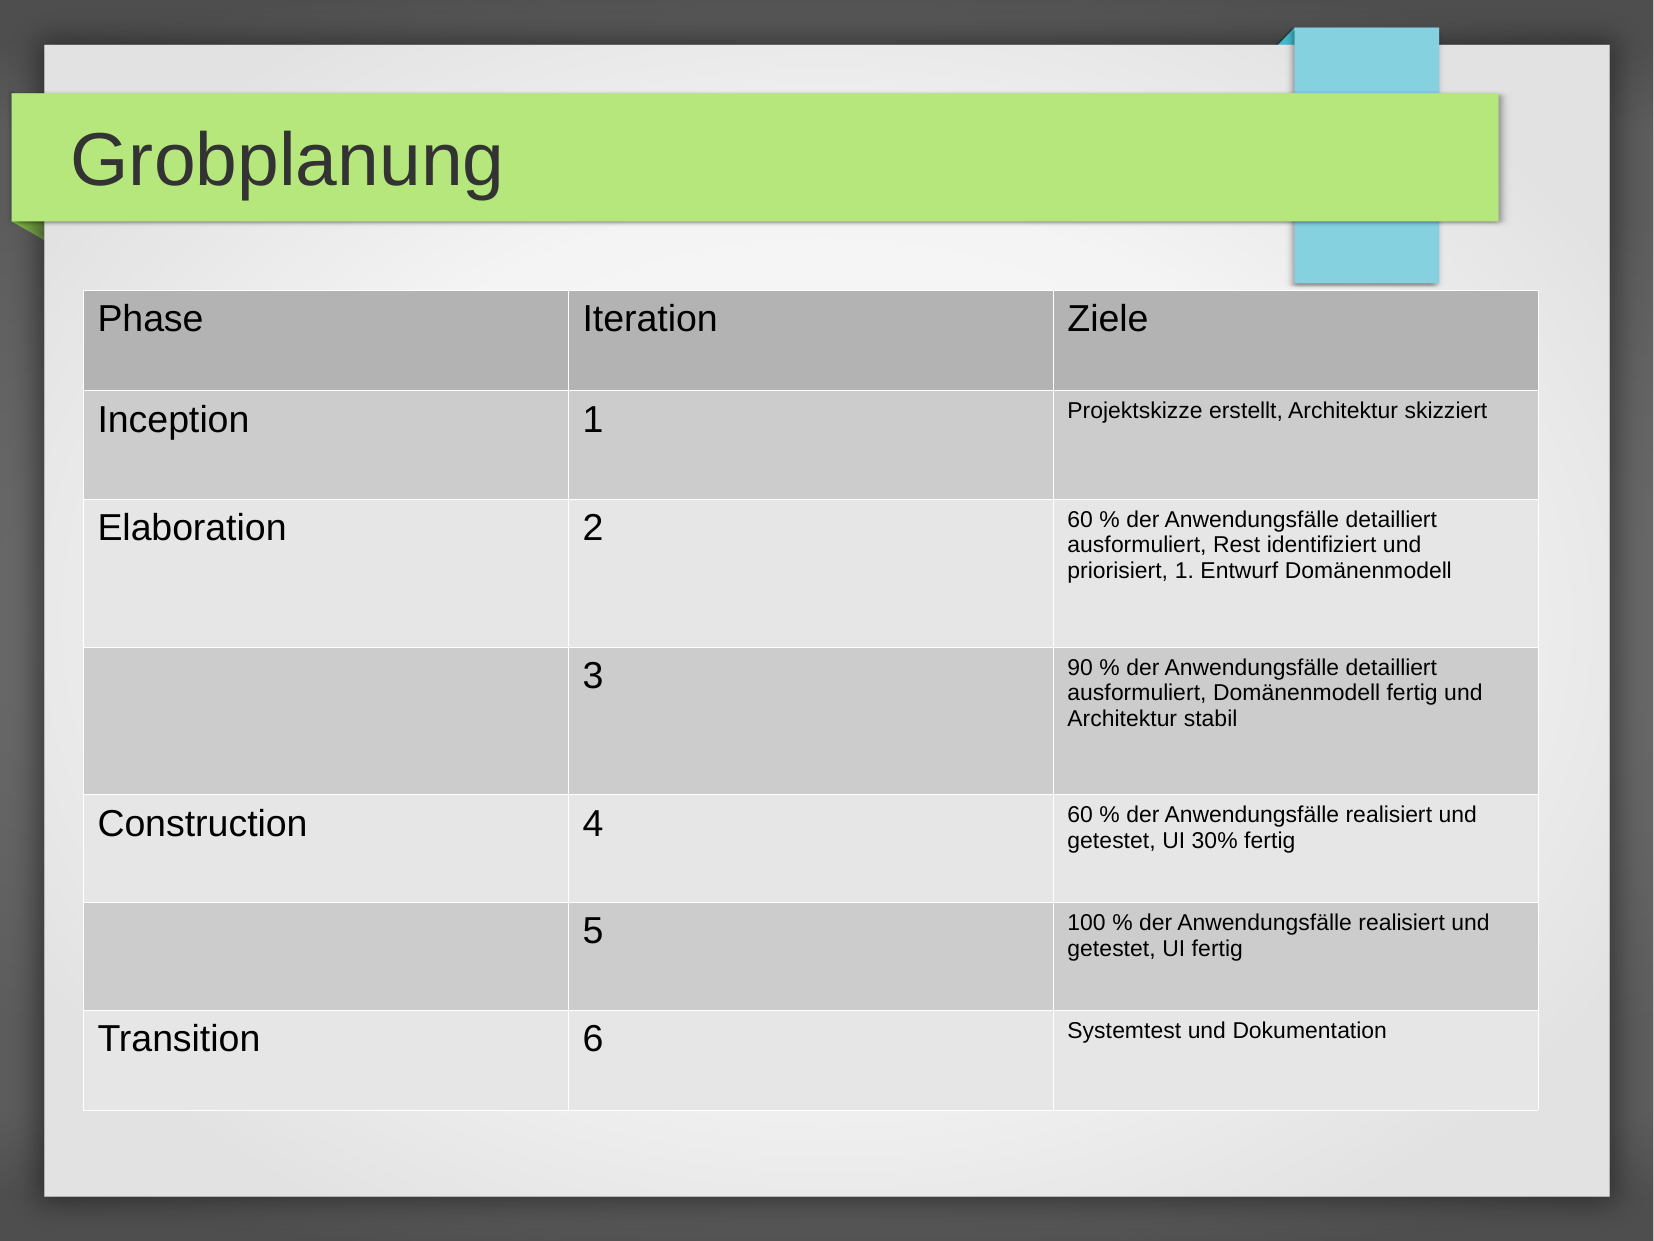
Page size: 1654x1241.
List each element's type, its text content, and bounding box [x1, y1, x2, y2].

table_cell 3 [569, 648, 1053, 794]
table_cell 2 [569, 500, 1053, 647]
table_cell 60 % der Anwendungsfälle realisiert und getestet, UI 30% fertig [1054, 795, 1538, 902]
table_cell [84, 648, 568, 794]
table_header Iteration [569, 291, 1053, 390]
table_cell 90 % der Anwendungsfälle detailliert ausformuliert, Domänenmodell fertig und Architektur stabil [1054, 648, 1538, 794]
table_cell 60 % der Anwendungsfälle detailliert ausformuliert, Rest identifiziert und priorisiert, 1. Entwurf Domänenmodell [1054, 500, 1538, 647]
table_cell [84, 903, 568, 1010]
table_header Ziele [1054, 291, 1538, 390]
table_cell Elaboration [84, 500, 568, 647]
table_cell Projektskizze erstellt, Architektur skizziert [1054, 391, 1538, 499]
table_cell 1 [569, 391, 1053, 499]
table_cell Inception [84, 391, 568, 499]
table_cell 4 [569, 795, 1053, 902]
table_cell 5 [569, 903, 1053, 1010]
picture [0, 0, 1654, 1241]
table_cell 6 [569, 1011, 1053, 1110]
table_cell Construction [84, 795, 568, 902]
table_cell Transition [84, 1011, 568, 1110]
table_header Phase [84, 291, 568, 390]
table_cell Systemtest und Dokumentation [1054, 1011, 1538, 1110]
title Grobplanung [70, 106, 1229, 213]
table_cell 100 % der Anwendungsfälle realisiert und getestet, UI fertig [1054, 903, 1538, 1010]
